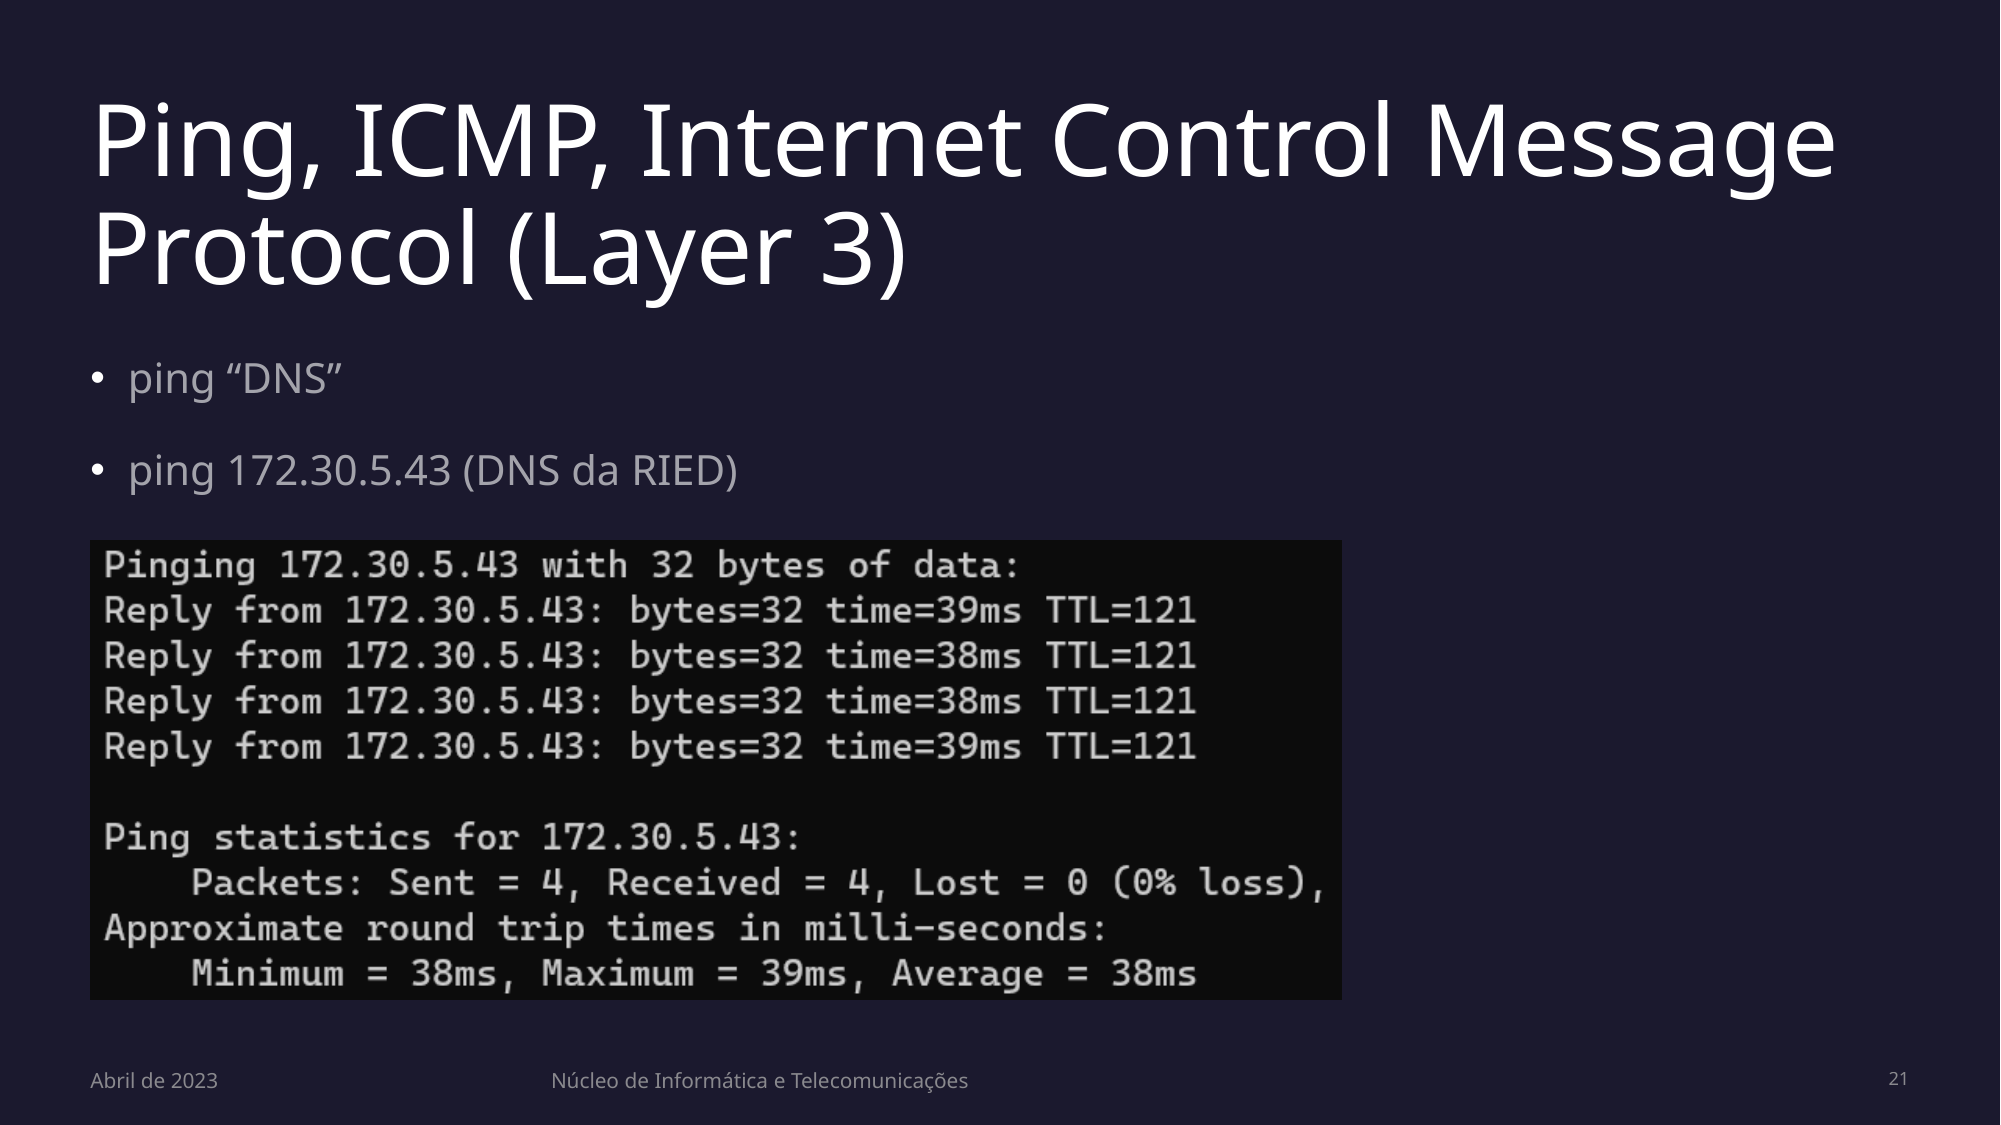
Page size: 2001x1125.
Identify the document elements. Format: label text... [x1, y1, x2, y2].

title Ping, ICMP, Internet Control Message Protocol (Layer 3) [90, 90, 1910, 309]
picture [90, 540, 1342, 1000]
list ping “DNS” ping 172.30.5.43 (DNS da RIED) [90, 346, 1910, 1000]
slide_number <número> [1632, 1067, 1910, 1093]
footer Núcleo de Informática e Telecomunicações [551, 1067, 1598, 1093]
slide_number Abril de 2023 [90, 1067, 522, 1093]
